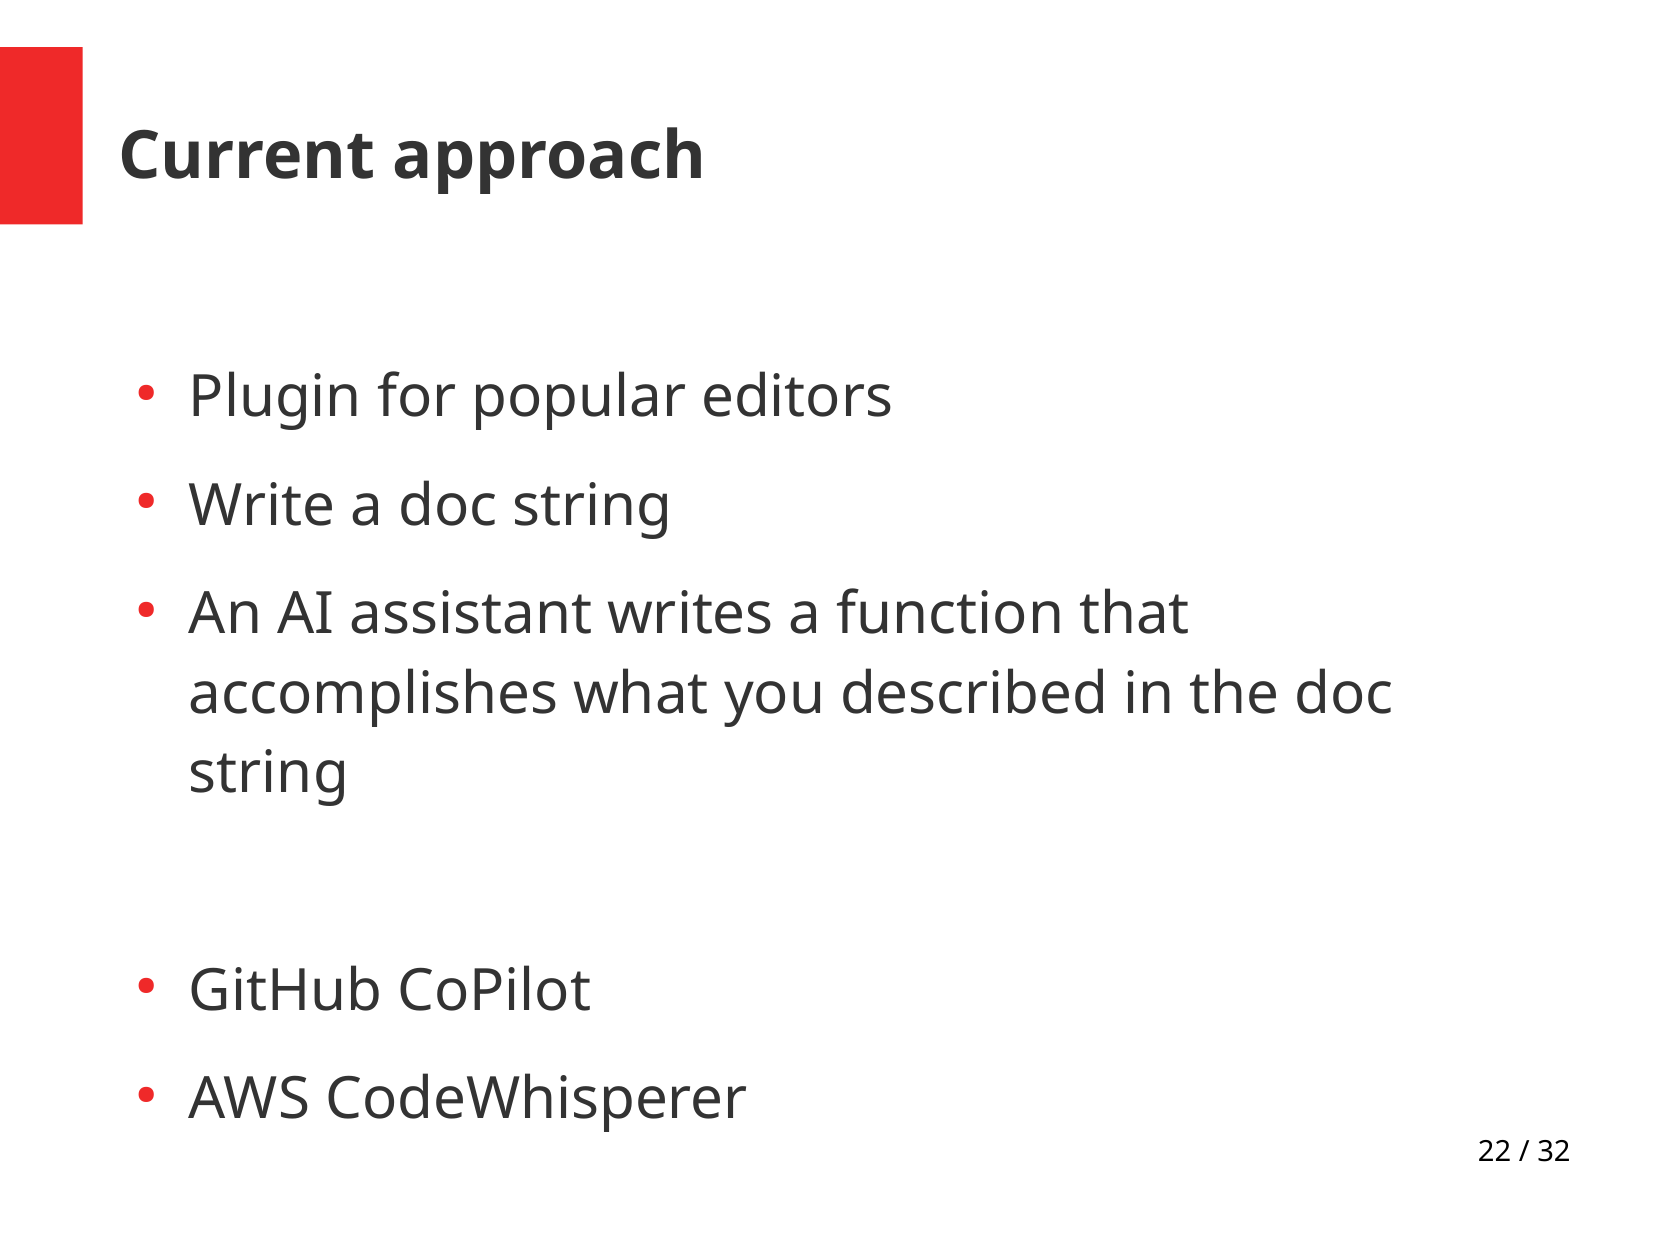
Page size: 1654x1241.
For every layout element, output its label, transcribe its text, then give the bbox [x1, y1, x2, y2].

list Plugin for popular editors Write a doc string An AI assistant writes a function that accomplishes what you described in the doc string GitHub CoPilot AWS CodeWhisperer [118, 354, 1536, 1074]
title Current approach [118, 49, 1571, 257]
